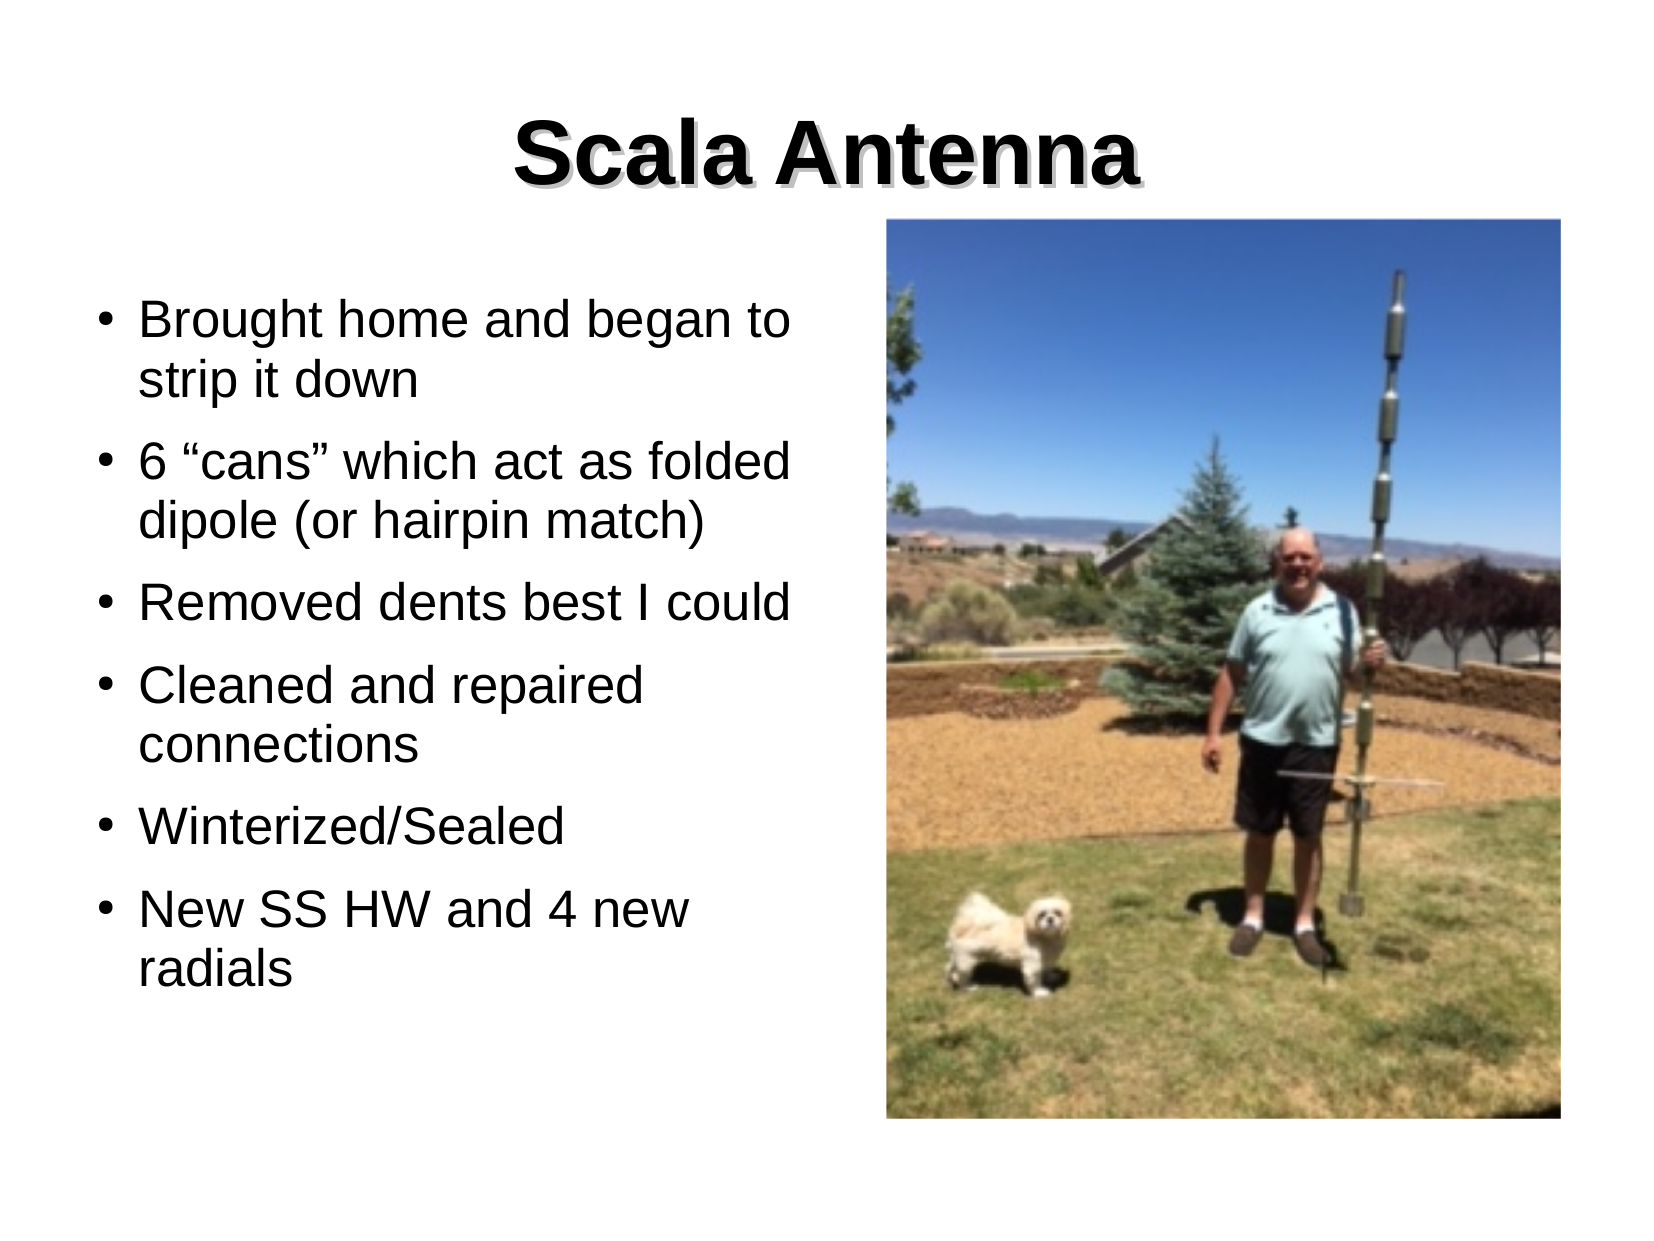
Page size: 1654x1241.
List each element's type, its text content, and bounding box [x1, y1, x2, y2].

list Brought home and began to strip it down 6 “cans” which act as folded dipole (or hairpin match) Removed dents best I could Cleaned and repaired connections Winterized/Sealed New SS HW and 4 new radials [82, 290, 809, 1010]
title Scala Antenna [82, 49, 1571, 257]
picture [885, 218, 1561, 1119]
